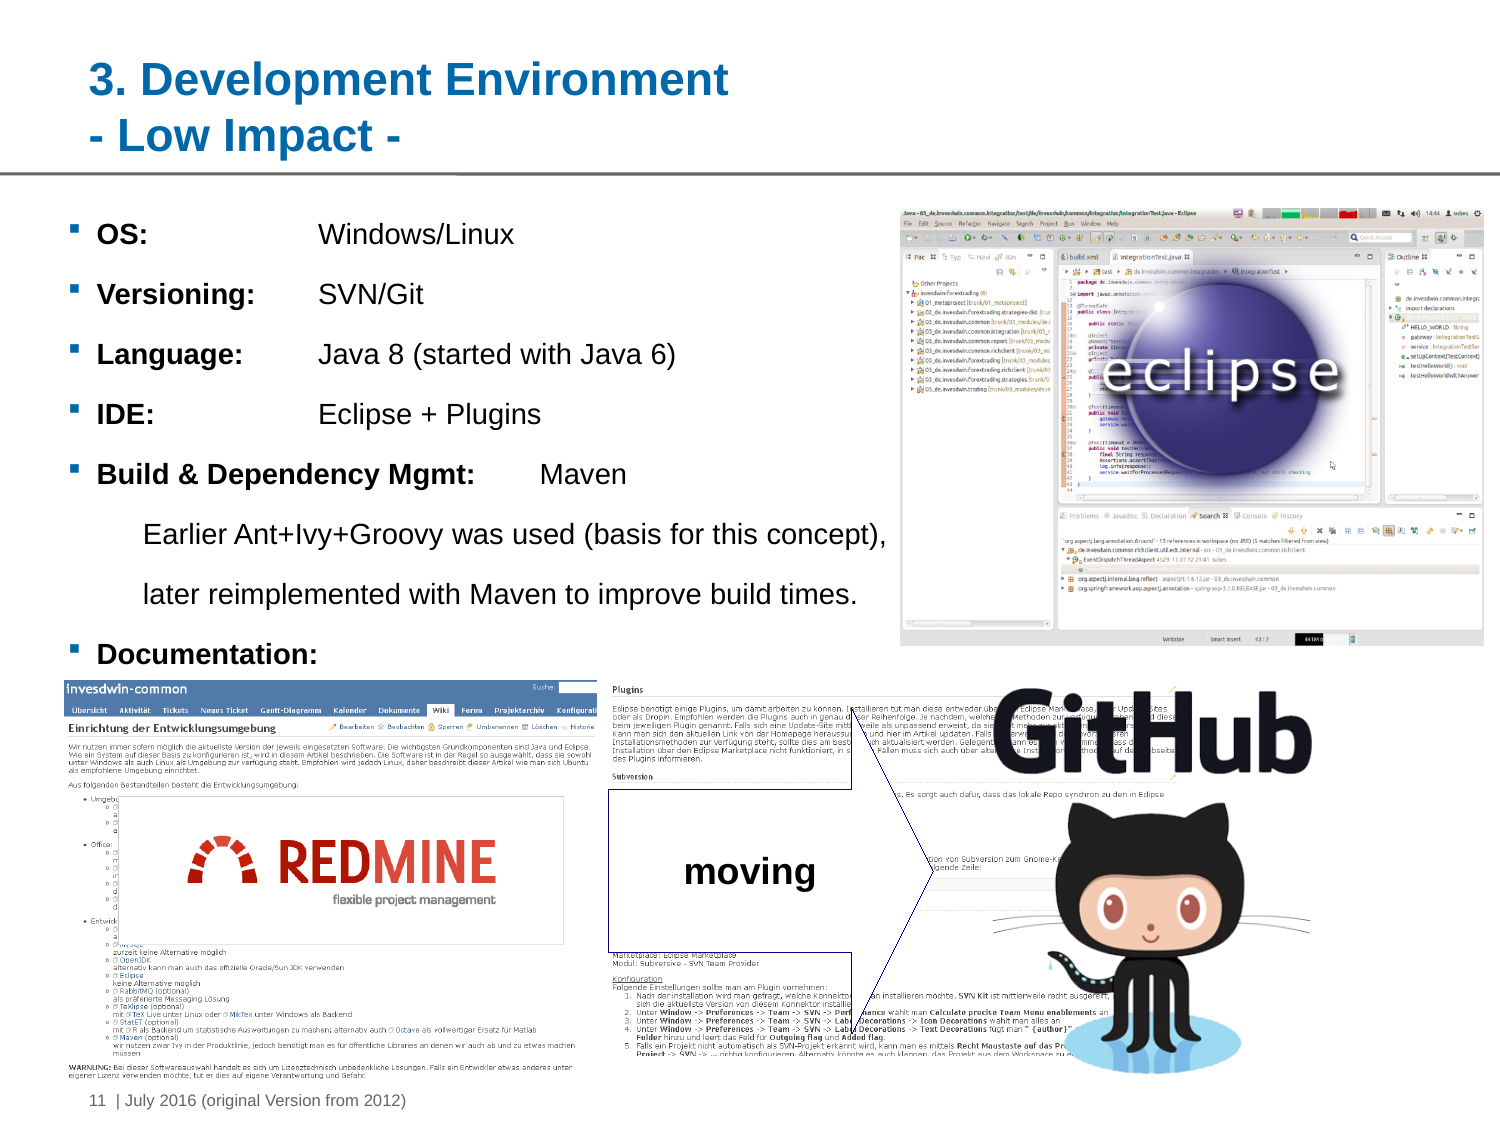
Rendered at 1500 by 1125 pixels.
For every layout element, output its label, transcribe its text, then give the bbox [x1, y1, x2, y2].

picture [608, 680, 1312, 1075]
text_box moving [608, 708, 934, 1034]
text_box OS: Windows/Linux Versioning: SVN/Git Language: Java 8 (started with Java 6) IDE: Eclipse + Plugins Build & Dependency Mgmt: Maven Earlier Ant+Ivy+Groovy was used (basis for this concept), later reimplemented with Maven to improve build times. Documentation: [53, 208, 1447, 738]
picture [900, 208, 1484, 646]
picture [64, 680, 597, 1083]
title 3. Development Environment - Low Impact - [0, 40, 1223, 168]
